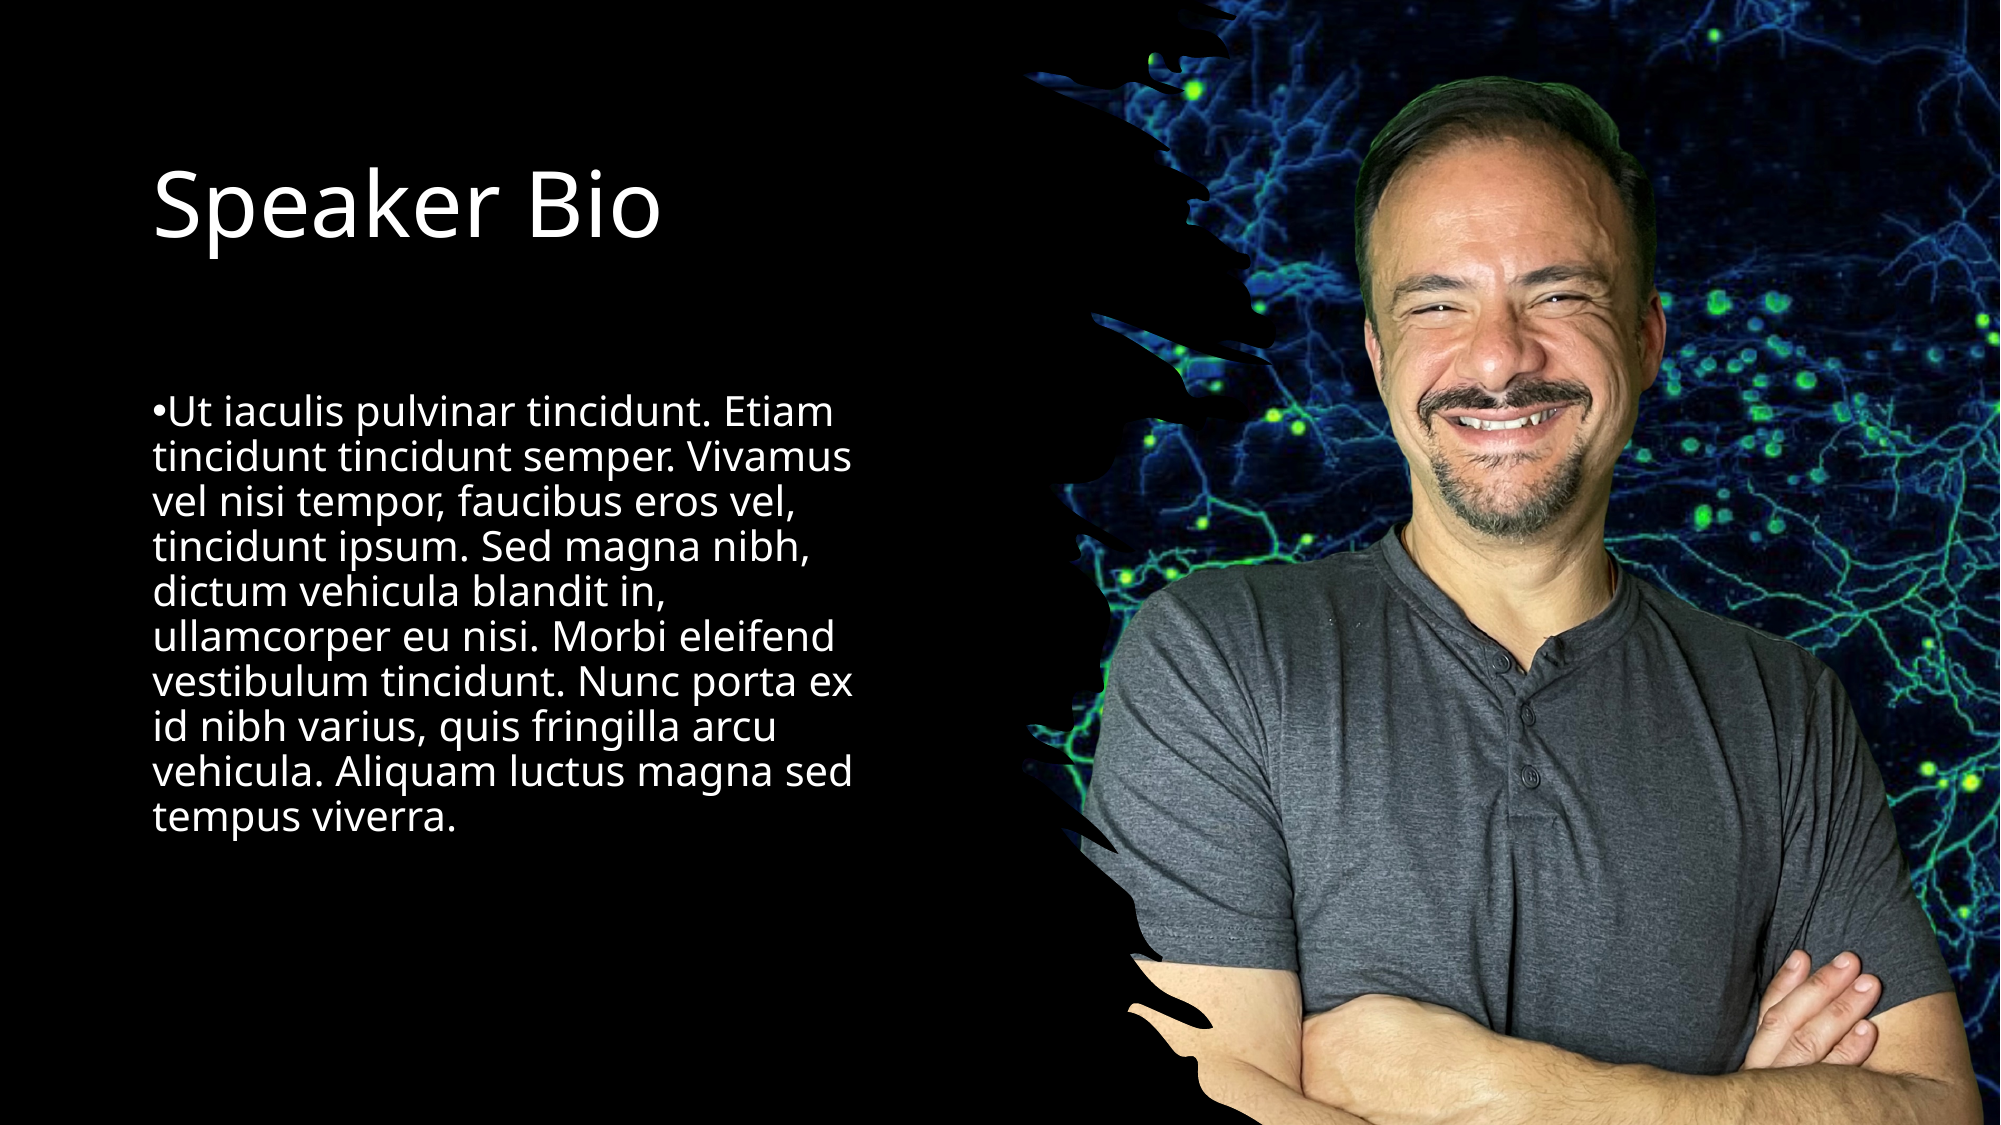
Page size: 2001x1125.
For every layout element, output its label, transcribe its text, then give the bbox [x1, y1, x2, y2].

text_box [1021, 0, 2000, 1125]
list Ut iaculis pulvinar tincidunt. Etiam tincidunt tincidunt semper. Vivamus vel nisi tempor, faucibus eros vel, tincidunt ipsum. Sed magna nibh, dictum vehicula blandit in, ullamcorper eu nisi. Morbi eleifend vestibulum tincidunt. Nunc porta ex id nibh varius, quis fringilla arcu vehicula. Aliquam luctus magna sed tempus viverra. [137, 382, 896, 1014]
title Speaker Bio [137, 59, 999, 357]
